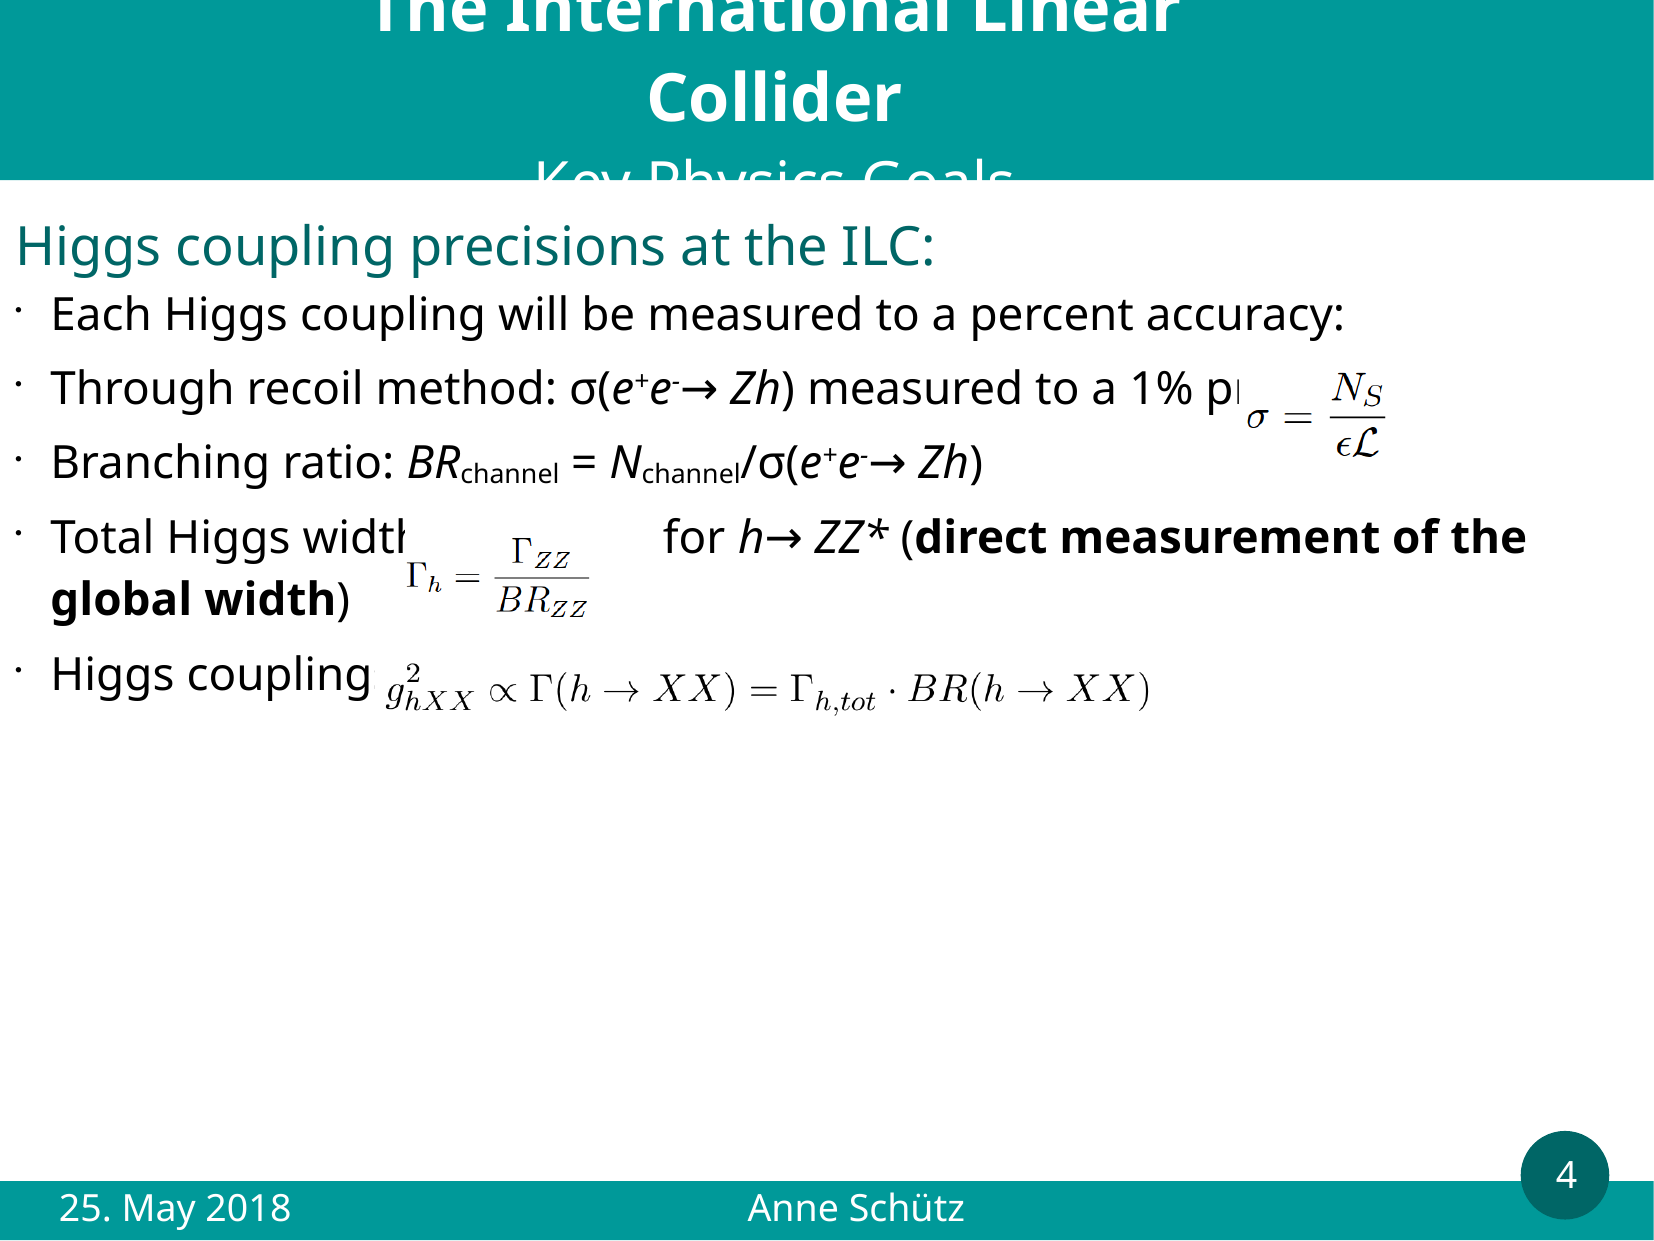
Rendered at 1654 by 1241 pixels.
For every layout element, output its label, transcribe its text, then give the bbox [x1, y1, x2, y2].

picture [1238, 360, 1402, 465]
picture [405, 525, 604, 630]
text_box Higgs coupling precisions at the ILC: Each Higgs coupling will be measured to a percent accuracy: Through recoil method: σ(e+e-→ Zh) measured to a 1% precision Branching ratio: BRchannel = Nchannel/σ(e+e-→ Zh) Total Higgs width: for h→ ZZ* (direct measurement of the global width) Higgs couplings: [15, 219, 1636, 835]
picture [375, 654, 1156, 721]
title The International Linear Collider Key Physics Goals [366, 0, 1287, 196]
